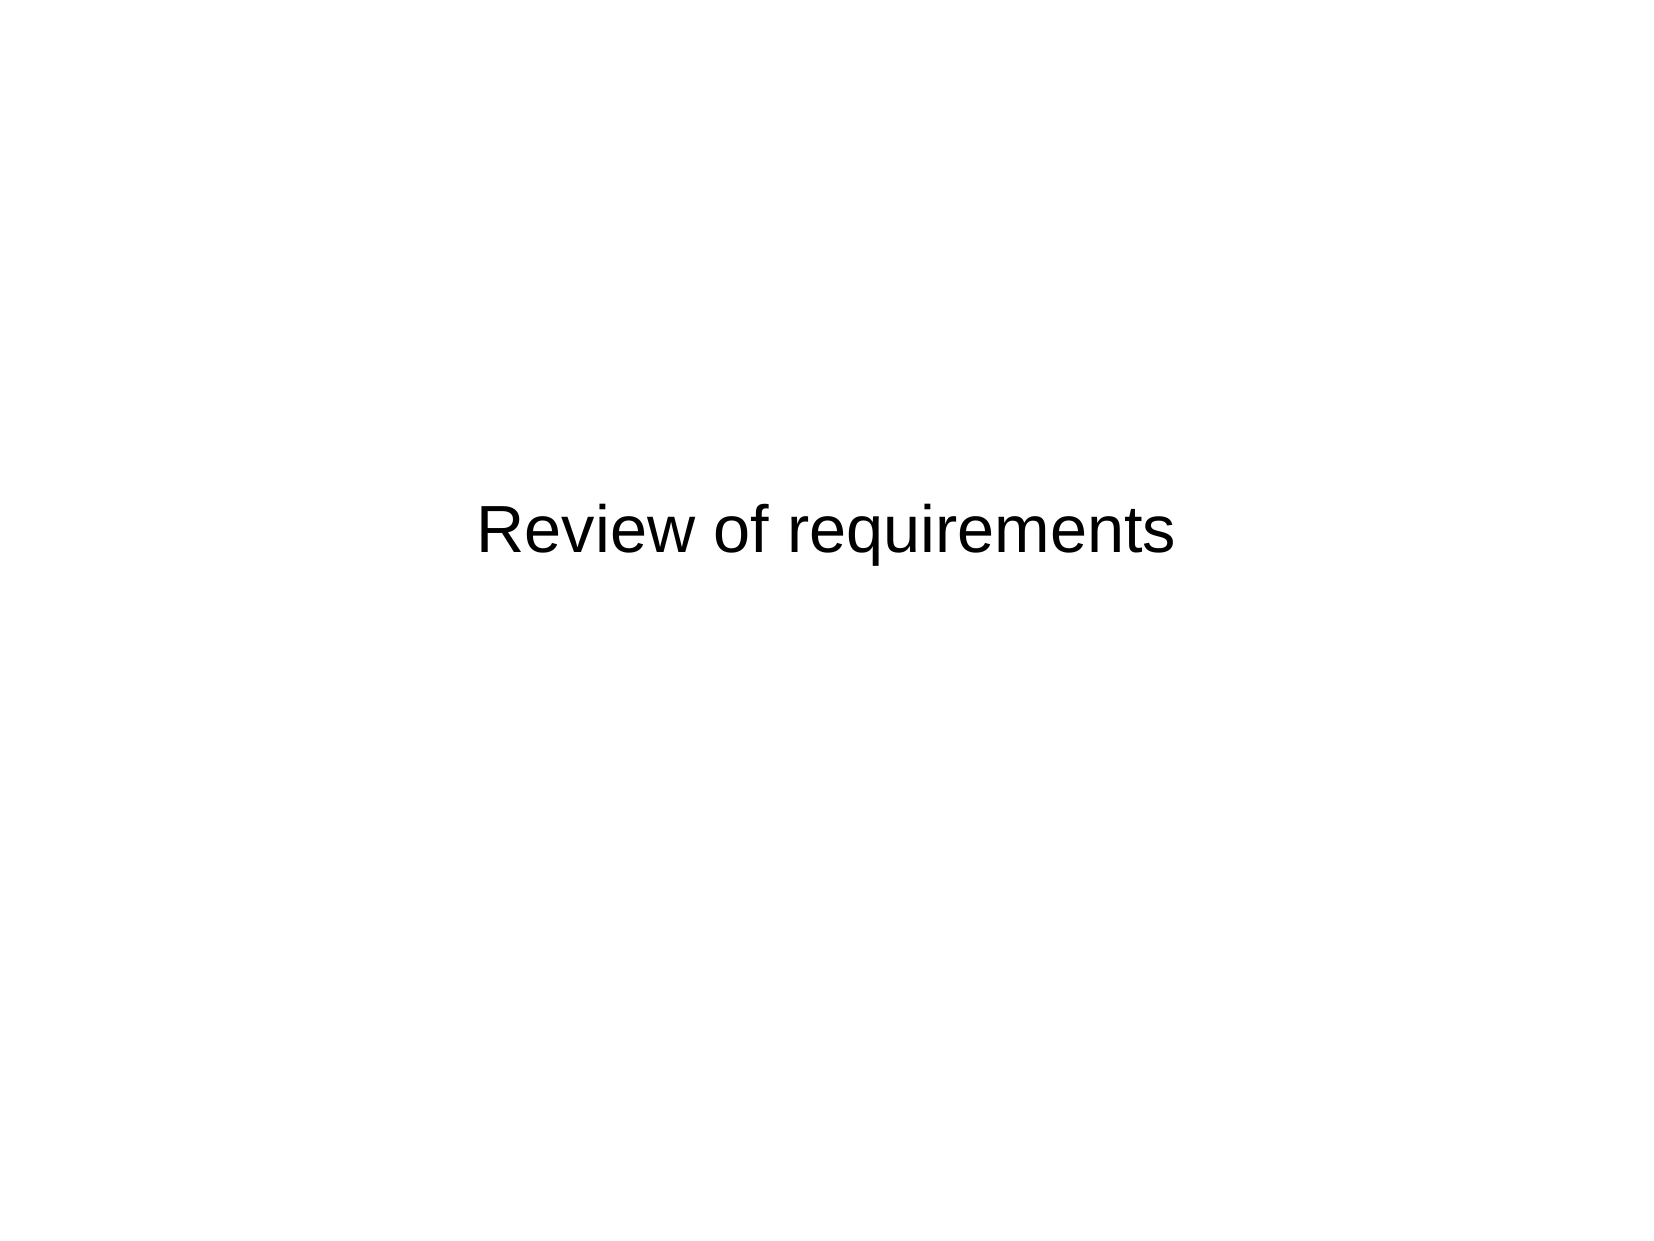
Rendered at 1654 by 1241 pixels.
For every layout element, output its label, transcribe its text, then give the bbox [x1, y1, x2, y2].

subtitle Review of requirements [82, 49, 1571, 1010]
